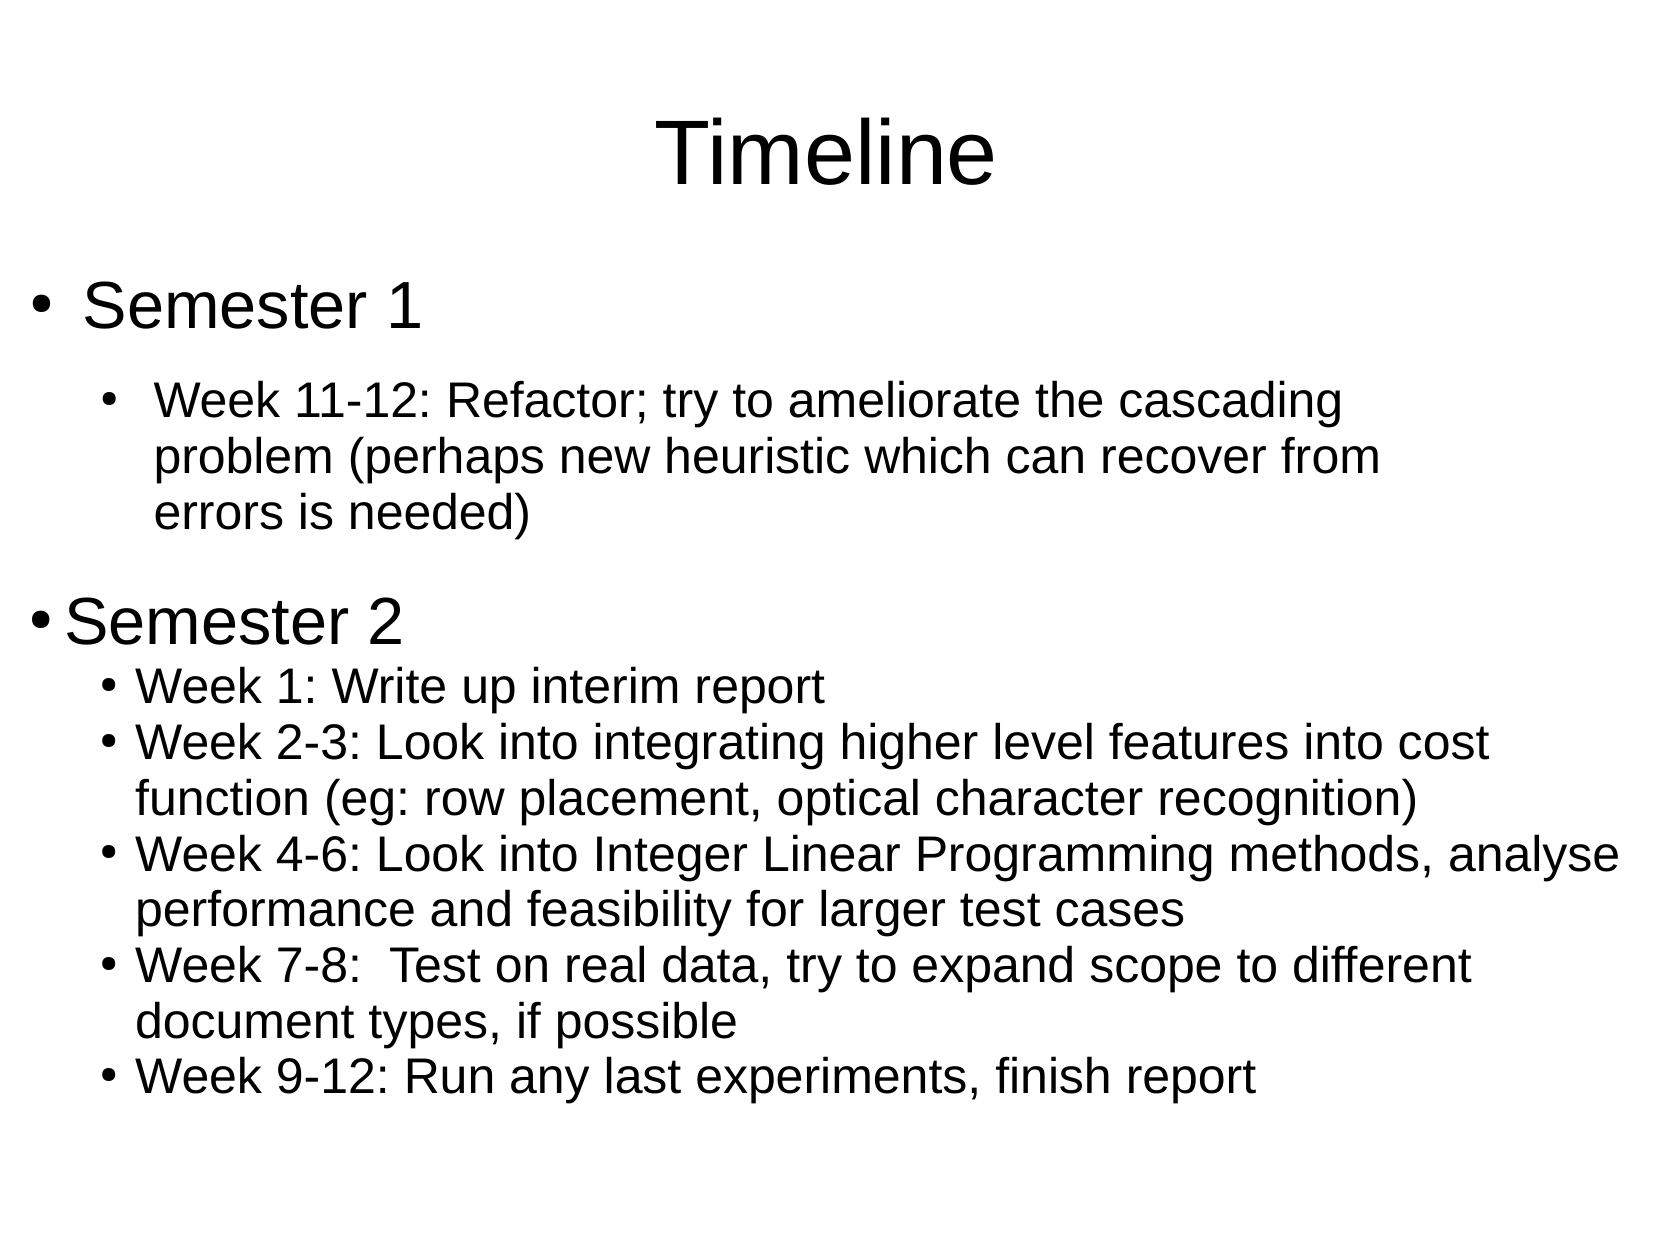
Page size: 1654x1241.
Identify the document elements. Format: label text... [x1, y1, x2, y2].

text_box Semester 2 Week 1: Write up interim report Week 2-3: Look into integrating higher level features into cost function (eg: row placement, optical character recognition) Week 4-6: Look into Integer Linear Programming methods, analyse performance and feasibility for larger test cases Week 7-8: Test on real data, try to expand scope to different document types, if possible Week 9-12: Run any last experiments, finish report [14, 576, 1642, 1241]
title Timeline [82, 49, 1571, 257]
list Semester 1 Week 11-12: Refactor; try to ameliorate the cascading problem (perhaps new heuristic which can recover from errors is needed) [11, 268, 1501, 1087]
